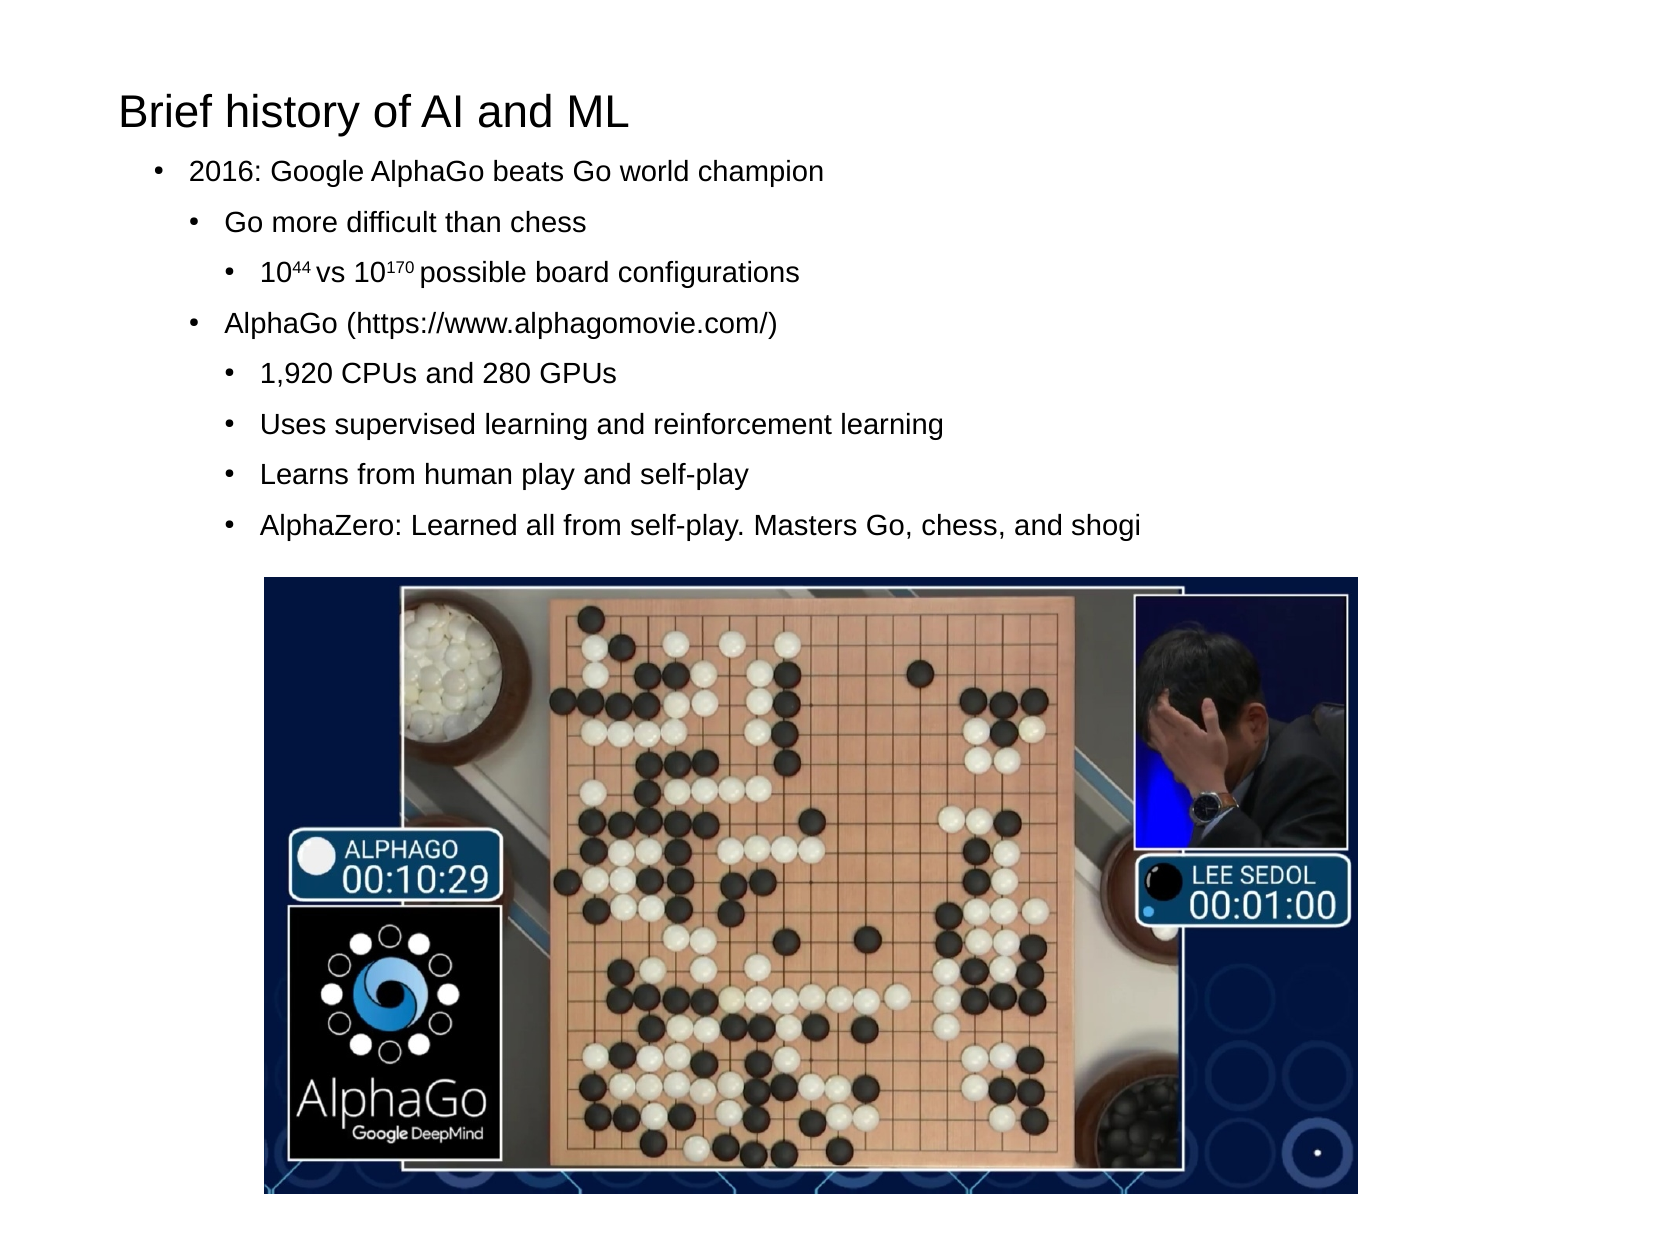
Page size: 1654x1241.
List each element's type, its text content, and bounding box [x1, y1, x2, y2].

picture [264, 577, 1358, 1194]
subtitle Brief history of AI and ML 2016: Google AlphaGo beats Go world champion Go more difficult than chess 1044 vs 10170 possible board configurations AlphaGo (https://www.alphagomovie.com/) 1,920 CPUs and 280 GPUs Uses supervised learning and reinforcement learning Learns from human play and self-play AlphaZero: Learned all from self-play. Masters Go, chess, and shogi [82, 86, 1516, 1051]
